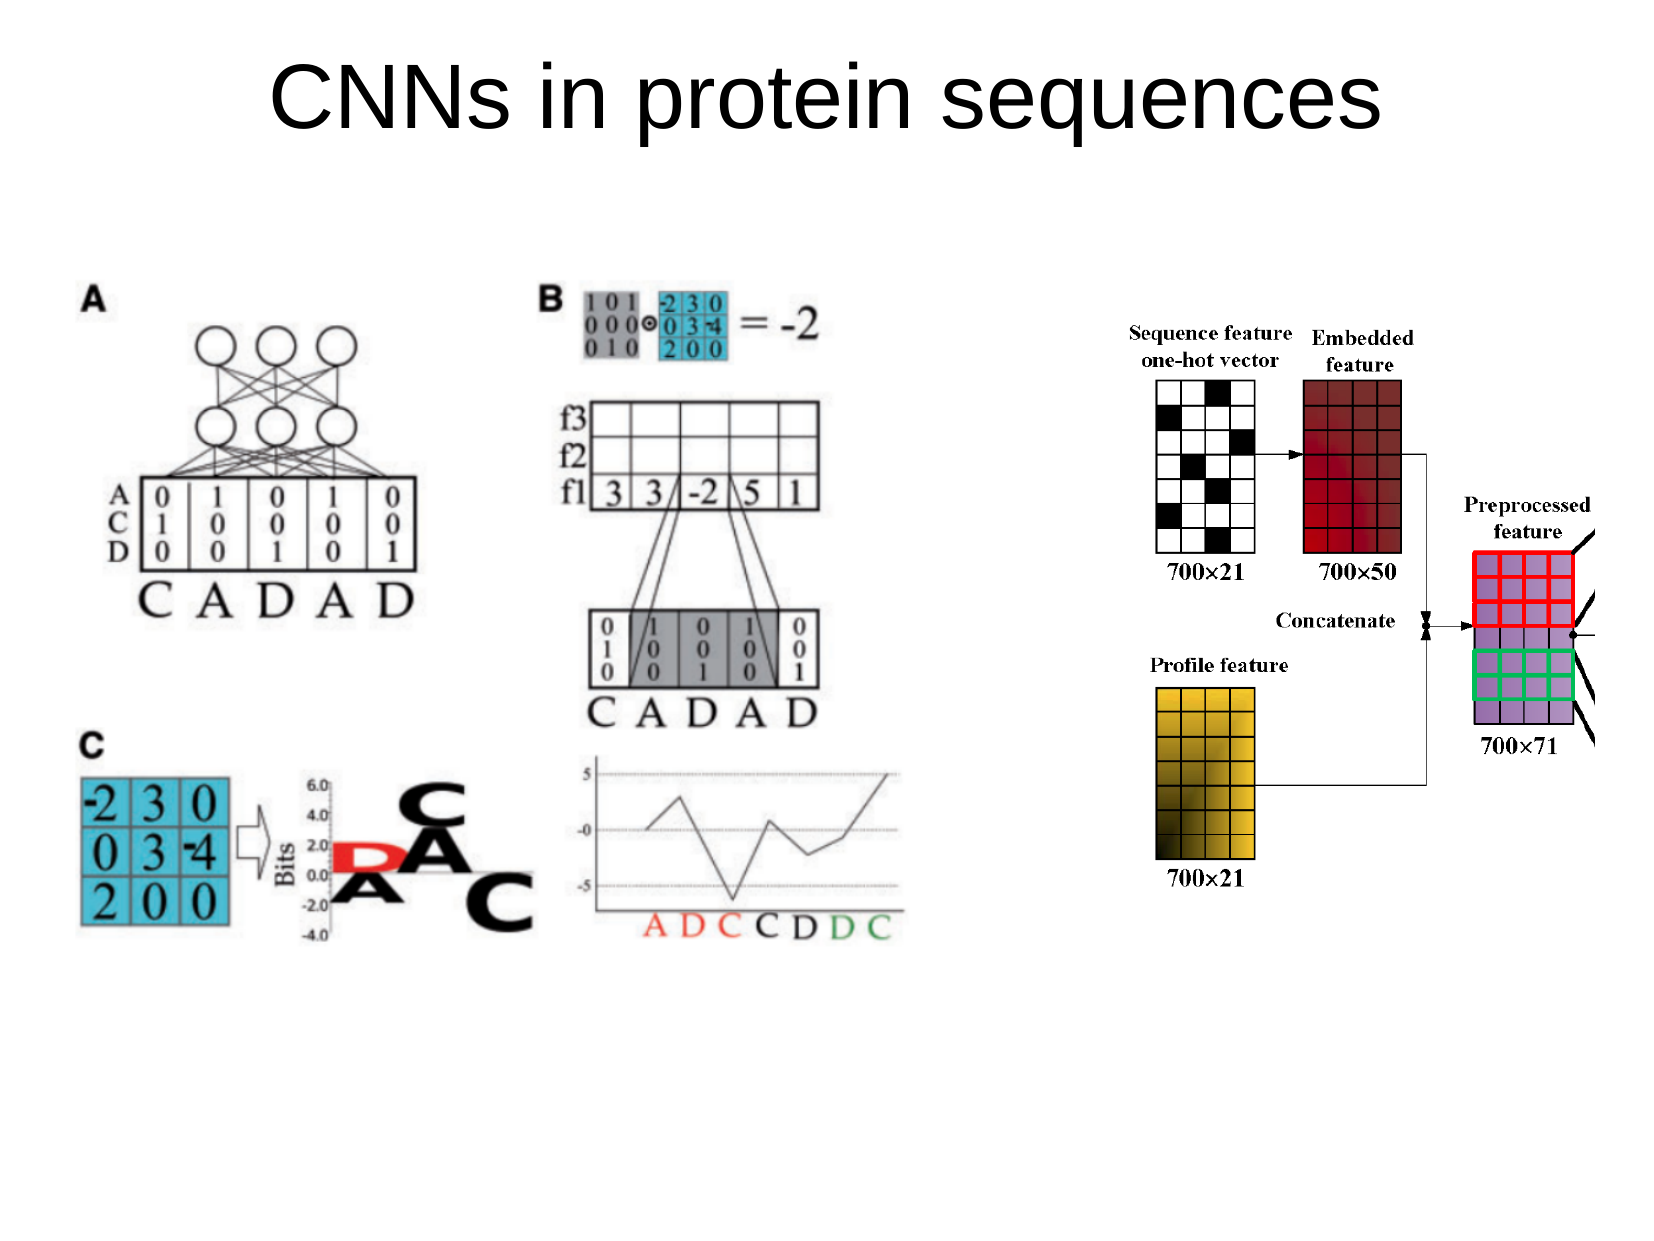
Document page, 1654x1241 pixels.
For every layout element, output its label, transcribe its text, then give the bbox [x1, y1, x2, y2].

title CNNs in protein sequences [82, 0, 1571, 201]
picture [47, 271, 924, 963]
picture [1122, 318, 1595, 917]
